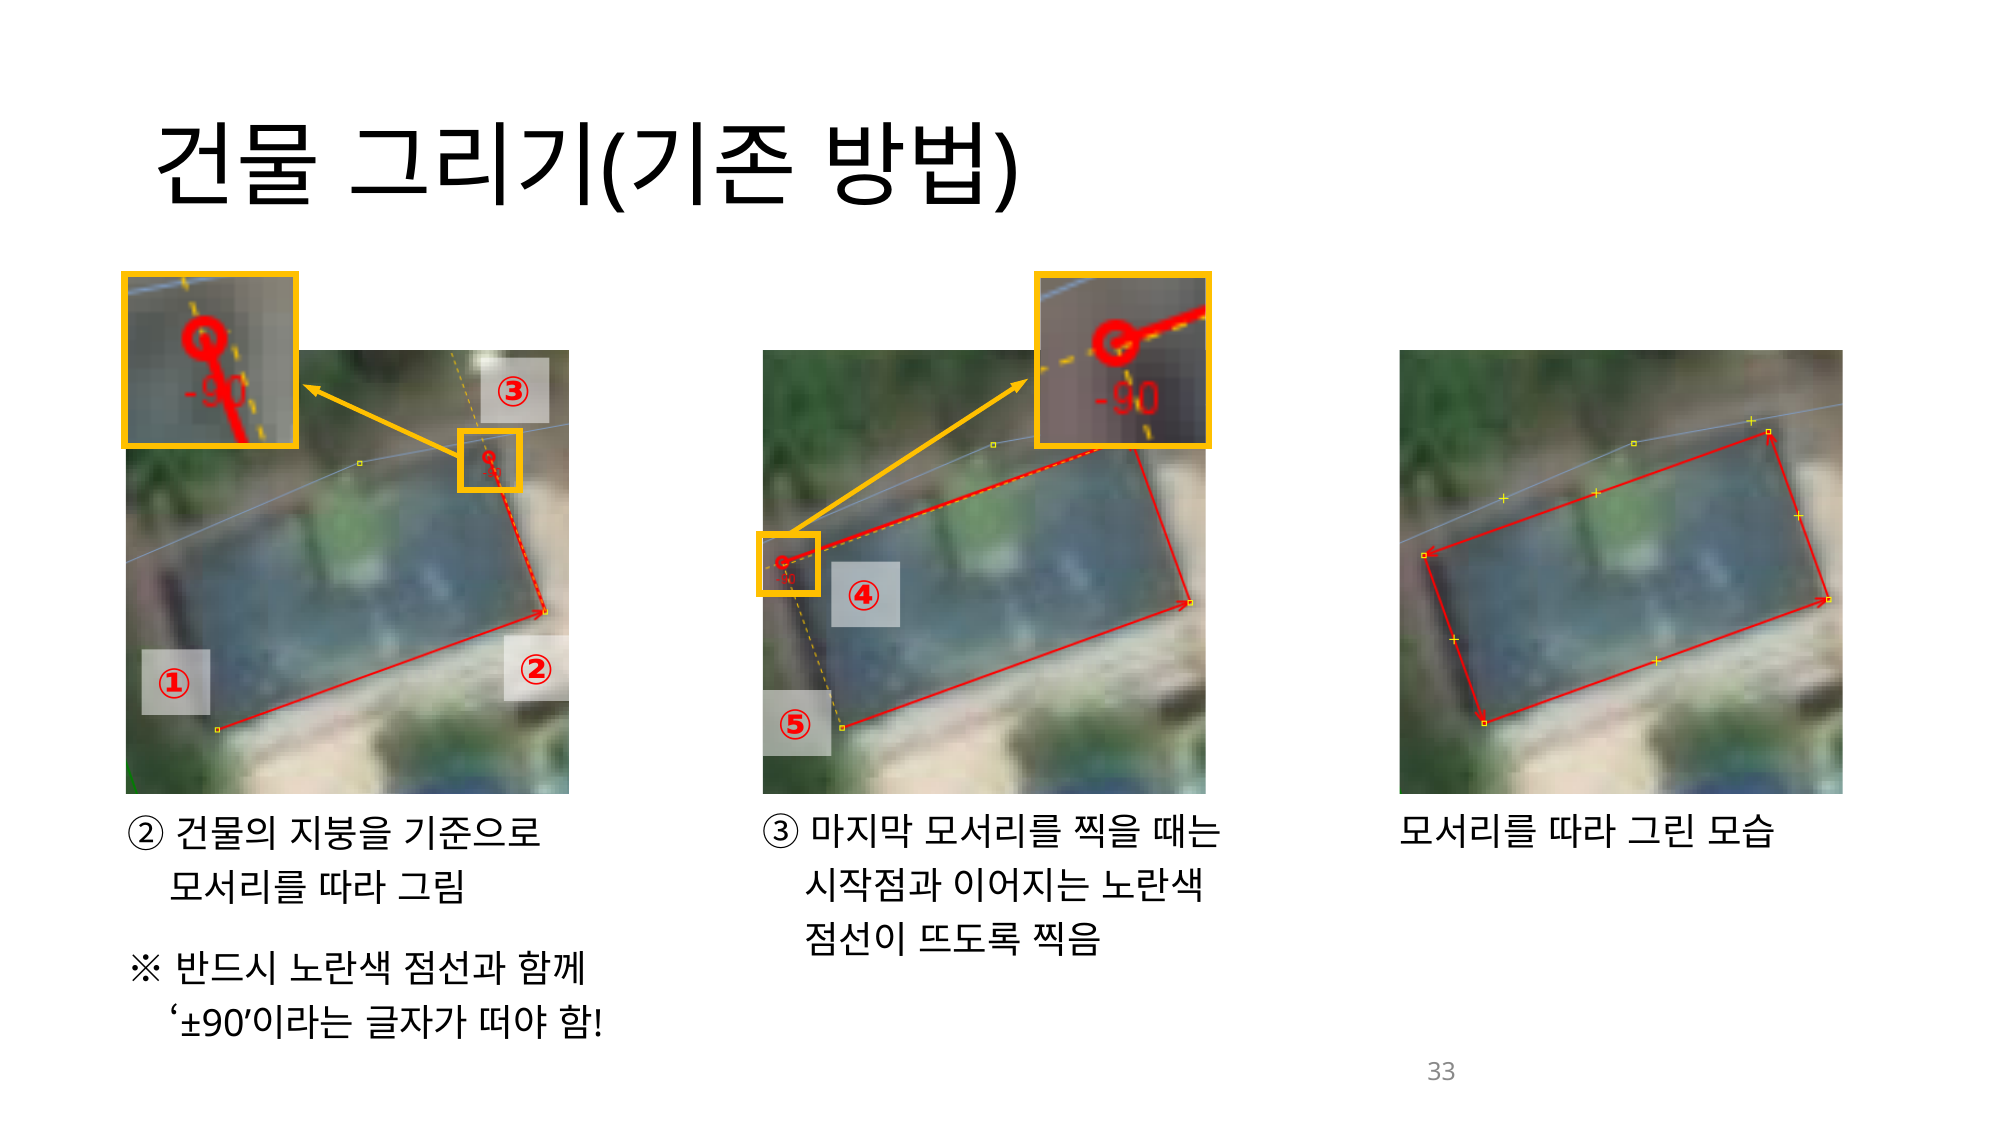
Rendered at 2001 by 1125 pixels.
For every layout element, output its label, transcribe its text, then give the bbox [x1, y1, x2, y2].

text_box <숫자> [1412, 1042, 1863, 1103]
picture [762, 538, 815, 590]
text_box ② [503, 635, 573, 701]
text_box ③ [480, 357, 550, 424]
text_box ① [141, 649, 211, 715]
text_box ② 건물의 지붕을 기준으로 모서리를 따라 그림 ※ 반드시 노란색 점선과 함께 ‘±90’이라는 글자가 떠야 함! [127, 793, 663, 1052]
picture [762, 350, 1206, 791]
text_box 모서리를 따라 그린 모습 [1399, 791, 1860, 861]
text_box ③ 마지막 모서리를 찍을 때는 시작점과 이어지는 노란색 점선이 뜨도록 찍음 [762, 791, 1298, 969]
text_box ⑤ [762, 690, 832, 756]
picture [1040, 277, 1206, 443]
picture [125, 350, 569, 794]
text_box ④ [831, 561, 901, 628]
title 건물 그리기(기존 방법) [137, 59, 1863, 278]
picture [1399, 350, 1843, 791]
picture [127, 277, 294, 443]
